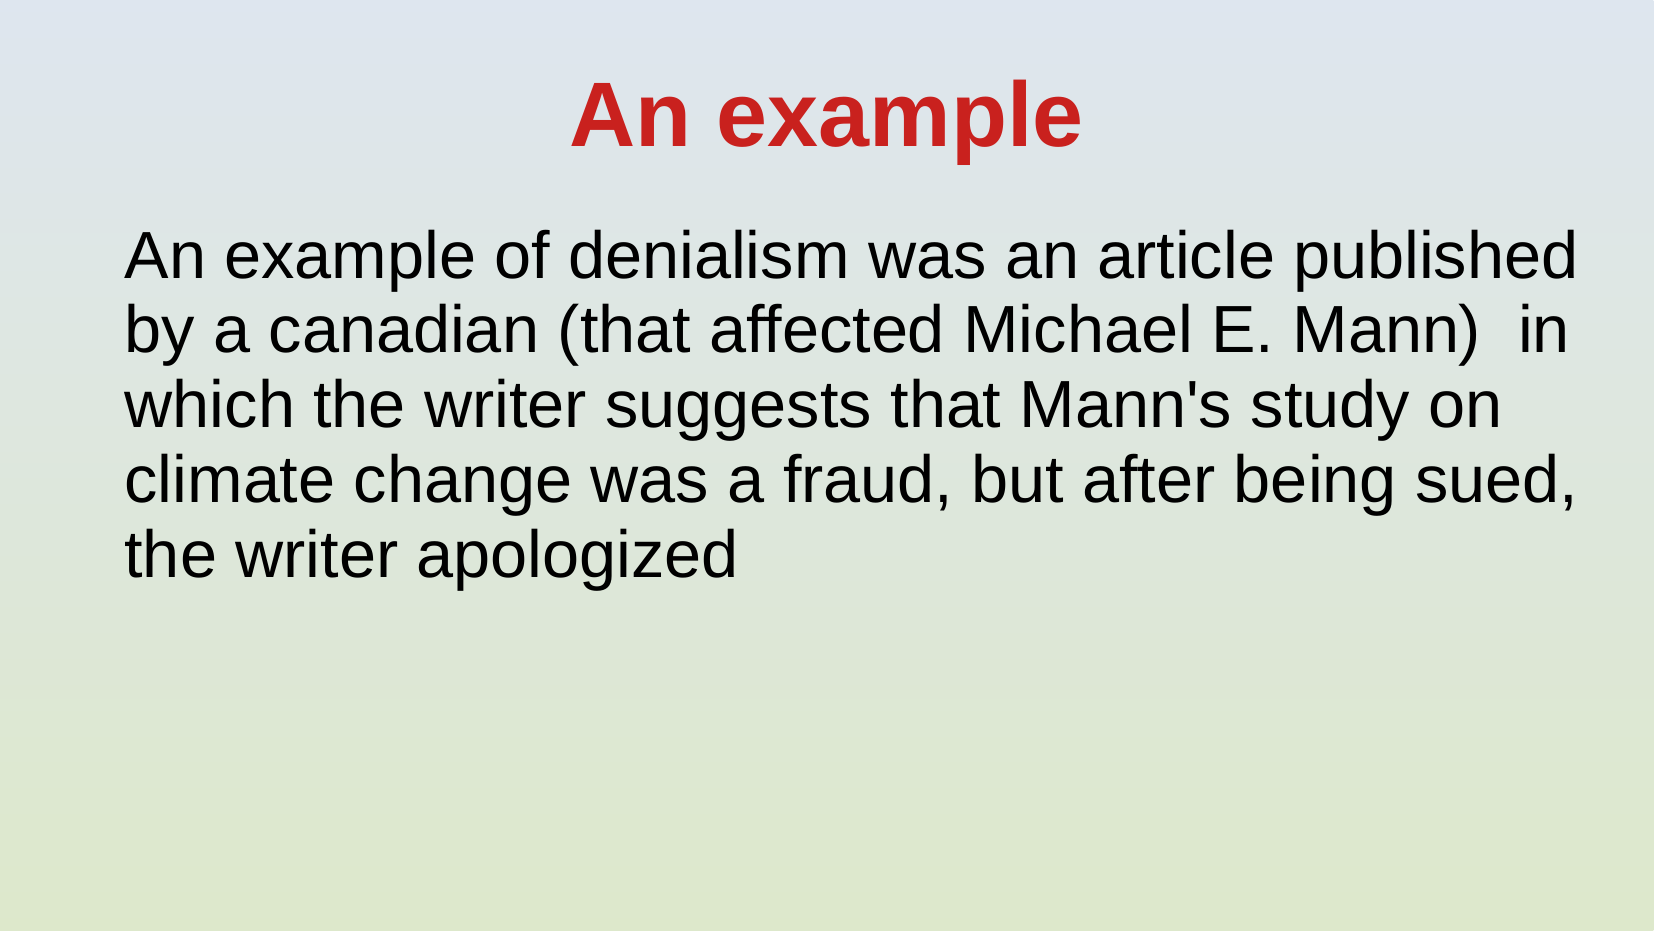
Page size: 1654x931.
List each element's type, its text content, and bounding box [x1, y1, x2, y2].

list An example of denialism was an article published by a canadian (that affected Michael E. Mann) in which the writer suggests that Mann's study on climate change was a fraud, but after being sued, the writer apologized [53, 217, 1591, 758]
title An example [82, 37, 1571, 193]
